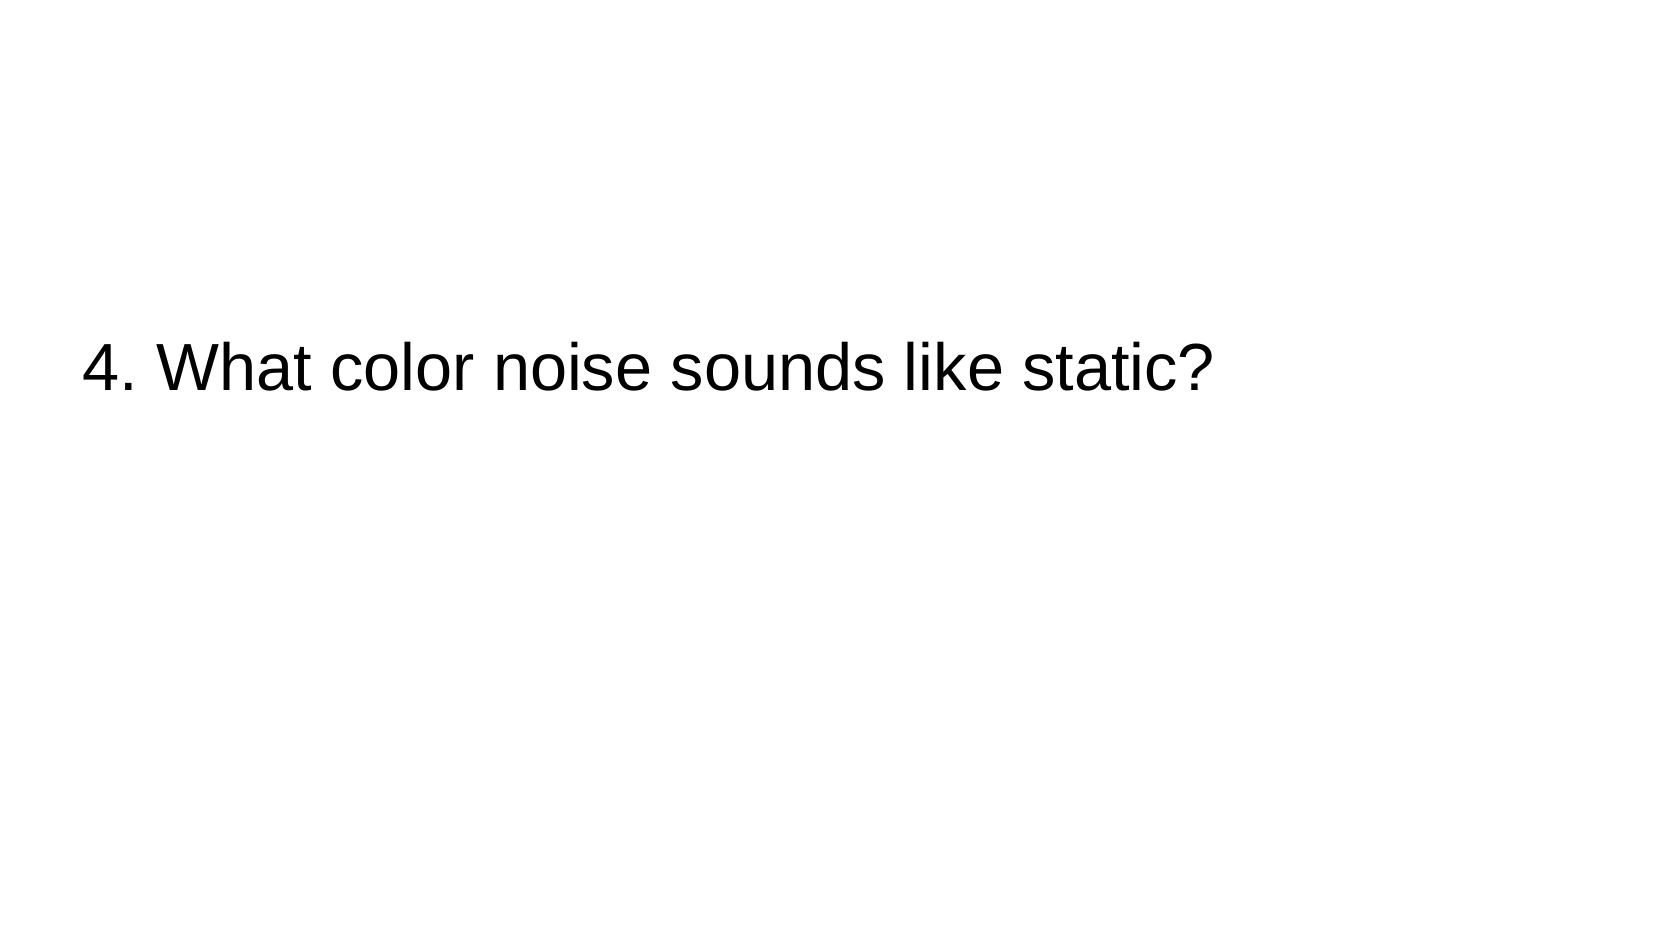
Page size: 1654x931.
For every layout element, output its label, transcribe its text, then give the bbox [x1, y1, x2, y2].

list 4. What color noise sounds like static? [82, 330, 1571, 413]
